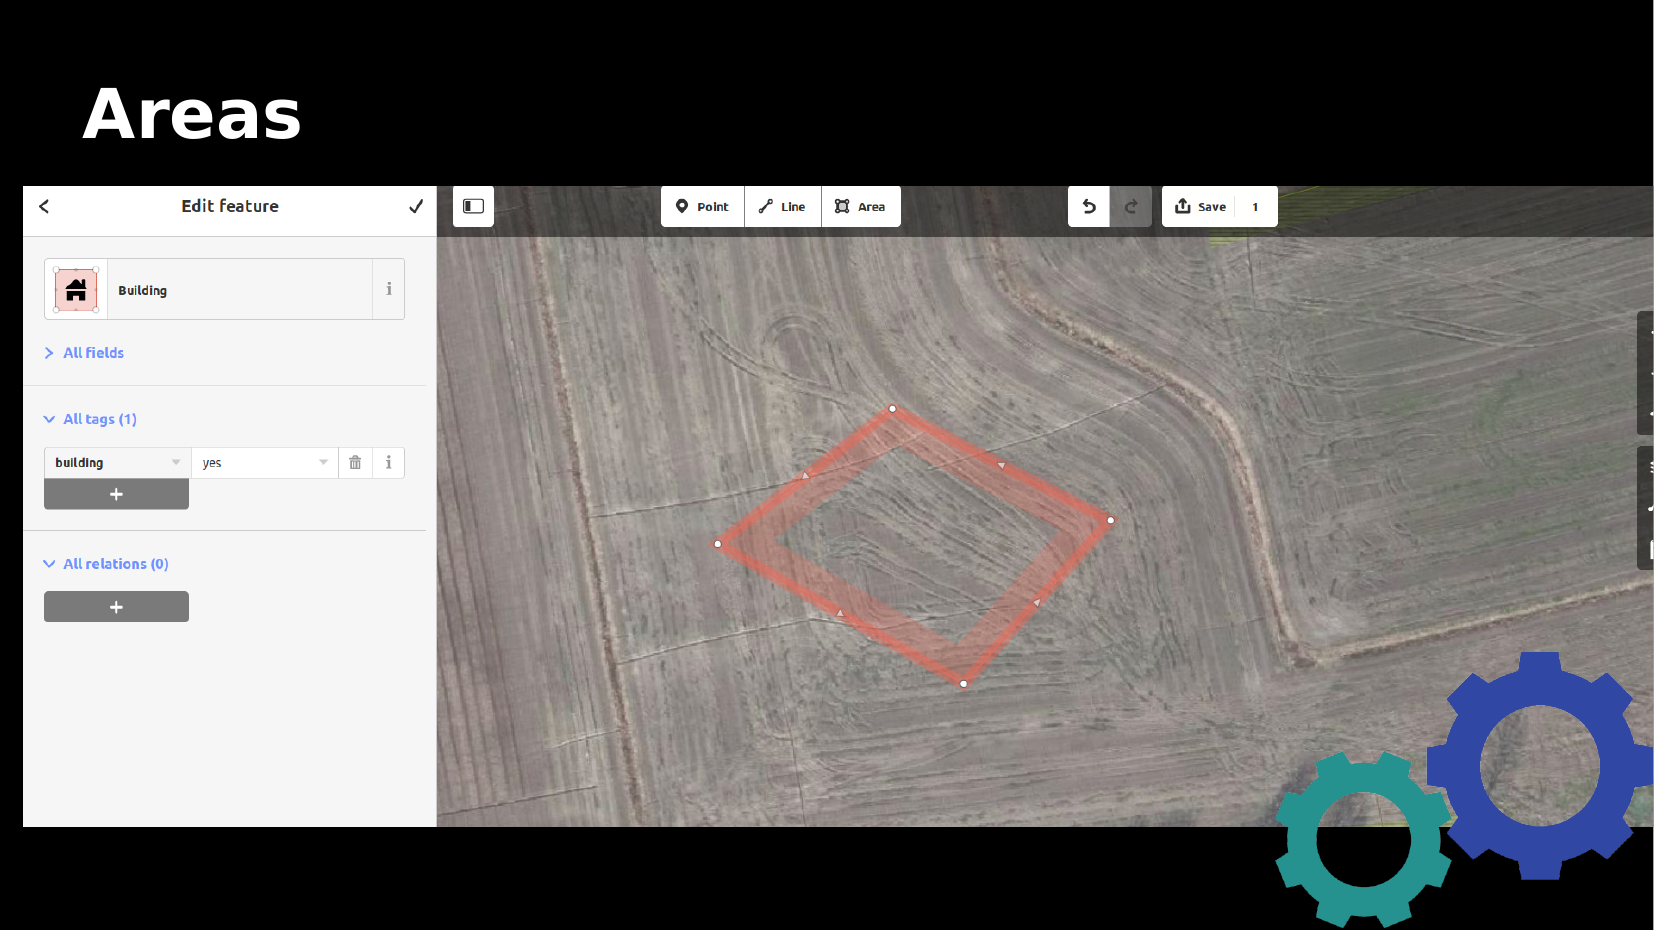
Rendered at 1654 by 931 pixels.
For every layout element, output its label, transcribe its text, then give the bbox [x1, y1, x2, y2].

title Areas [82, 37, 1571, 186]
picture [23, 186, 1654, 928]
